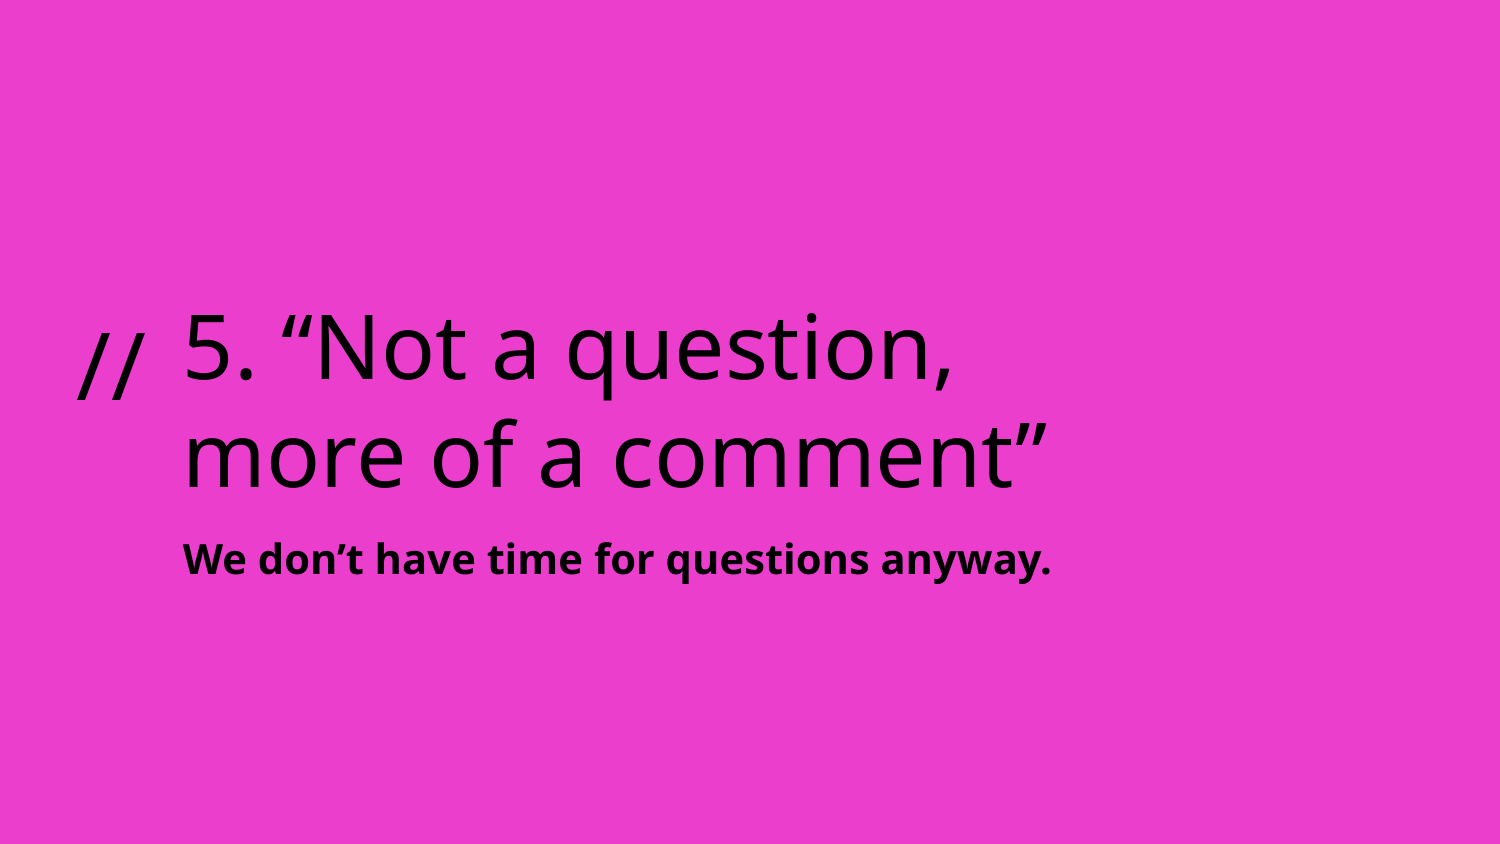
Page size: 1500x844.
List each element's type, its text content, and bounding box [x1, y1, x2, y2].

title 5. “Not a question, more of a comment” [264, 289, 1383, 402]
subtitle We don’t have time for questions anyway. [183, 525, 1500, 611]
text_box // [61, 274, 264, 434]
